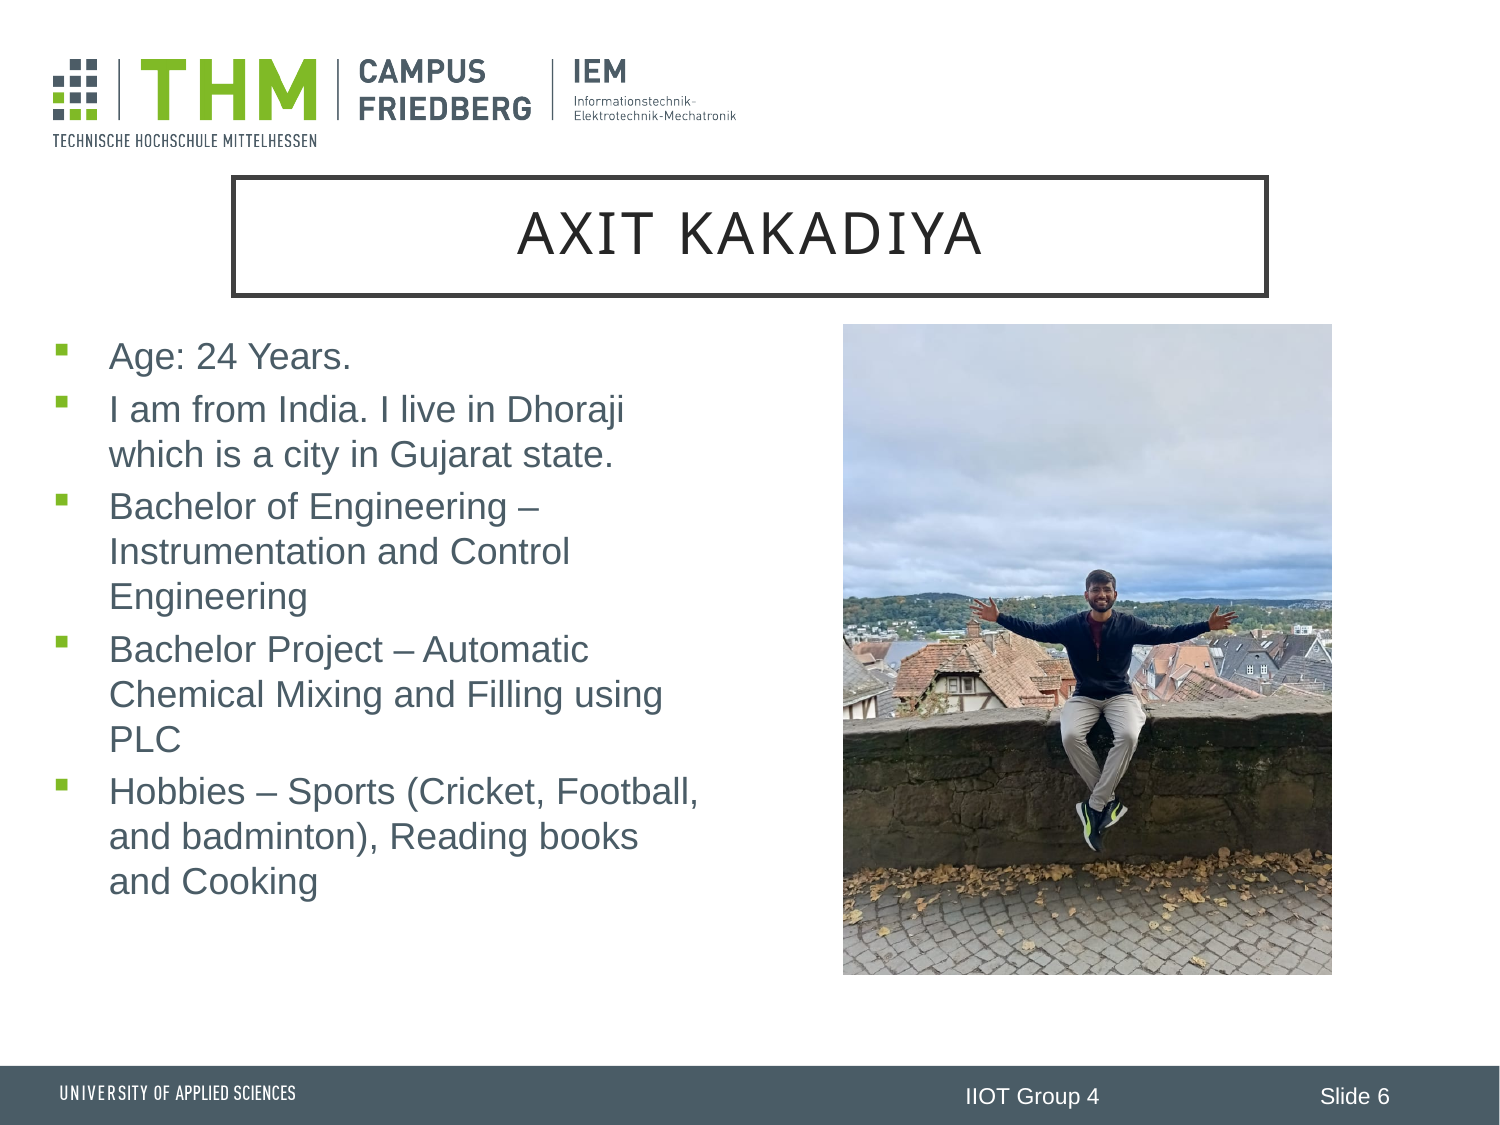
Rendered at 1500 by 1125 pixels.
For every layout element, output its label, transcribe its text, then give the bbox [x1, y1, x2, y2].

title Axit Kakadiya [233, 177, 1267, 296]
picture [53, 59, 736, 147]
picture [59, 1082, 296, 1104]
list Age: 24 Years. I am from India. I live in Dhoraji which is a city in Gujarat state. Bachelor of Engineering – Instrumentation and Control Engineering Bachelor Project – Automatic Chemical Mixing and Filling using PLC Hobbies – Sports (Cricket, Football, and badminton), Reading books and Cooking [52, 324, 723, 1024]
picture [843, 324, 1332, 975]
